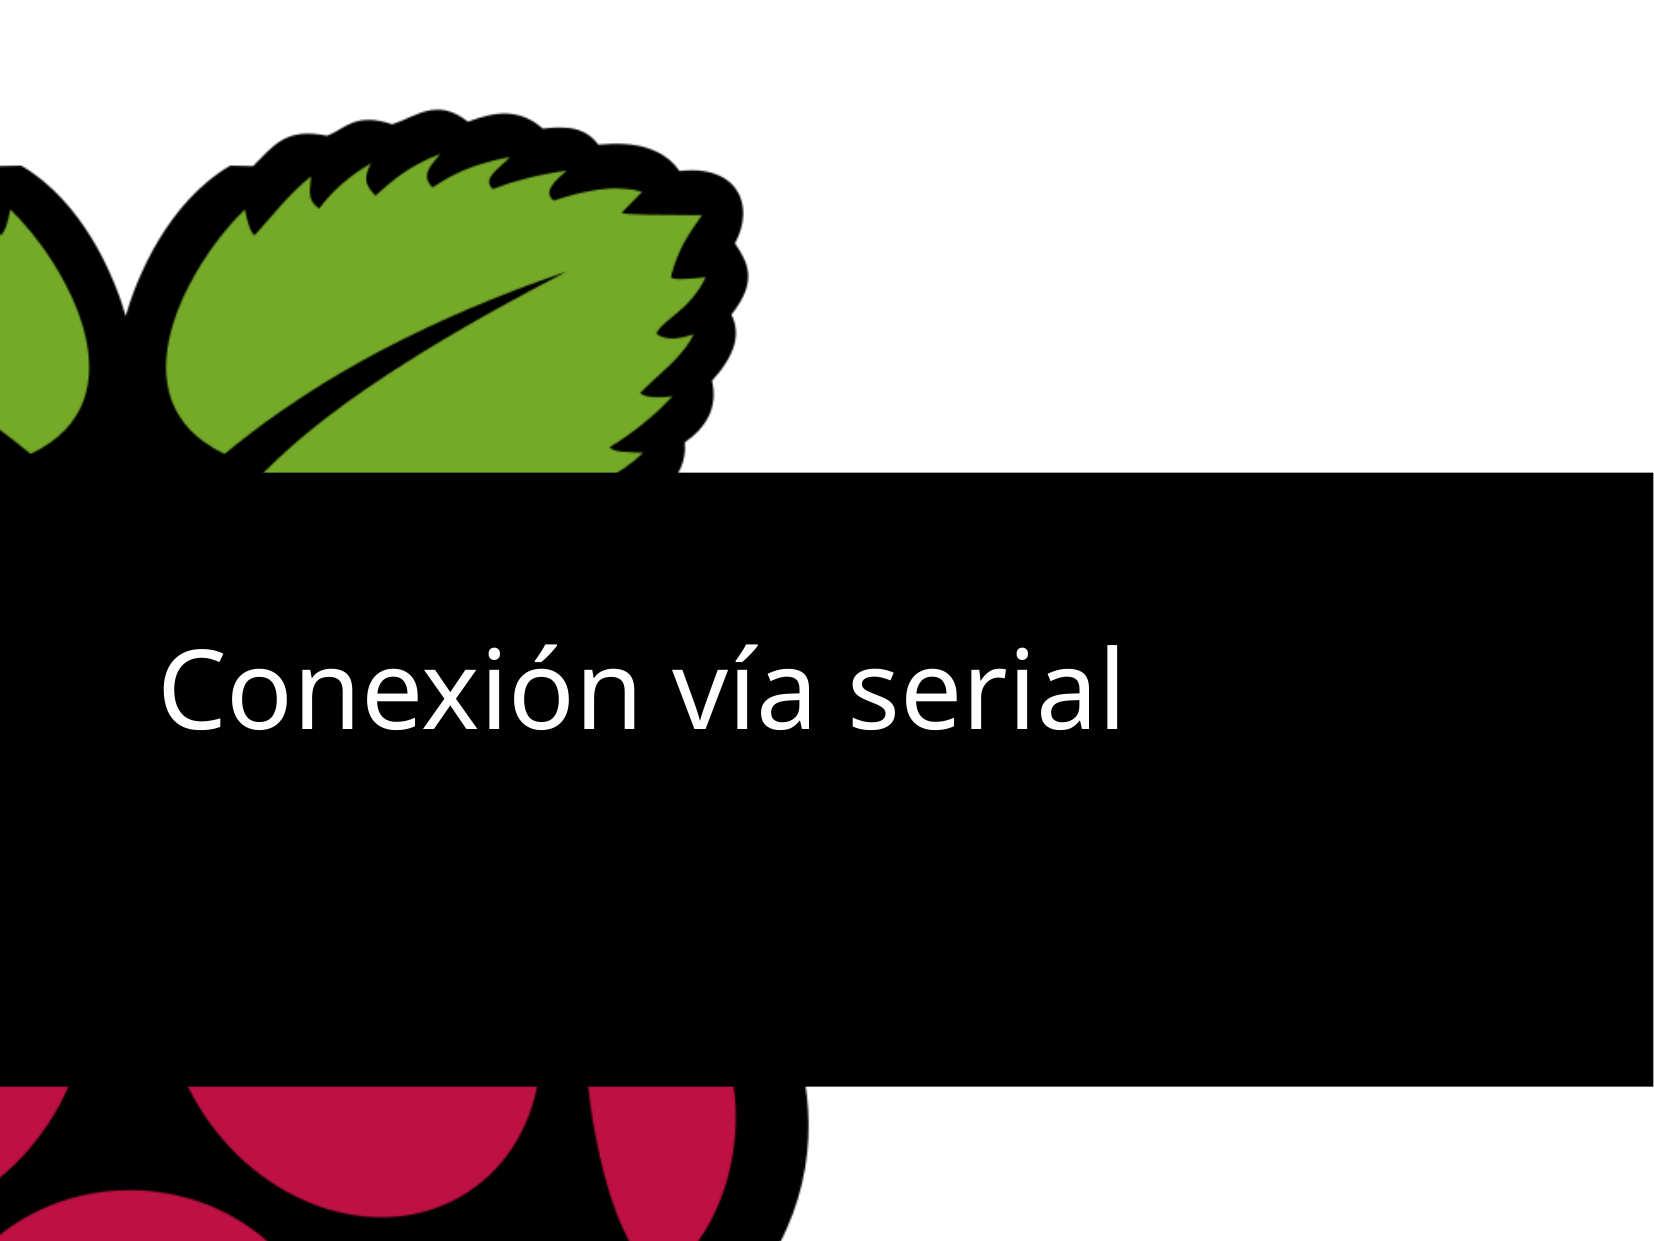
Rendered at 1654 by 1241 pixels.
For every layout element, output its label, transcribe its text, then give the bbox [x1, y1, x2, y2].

text_box [0, 0, 1654, 1241]
picture [0, 106, 816, 472]
text_box Conexión vía serial [142, 604, 1300, 863]
picture [0, 1087, 816, 1241]
